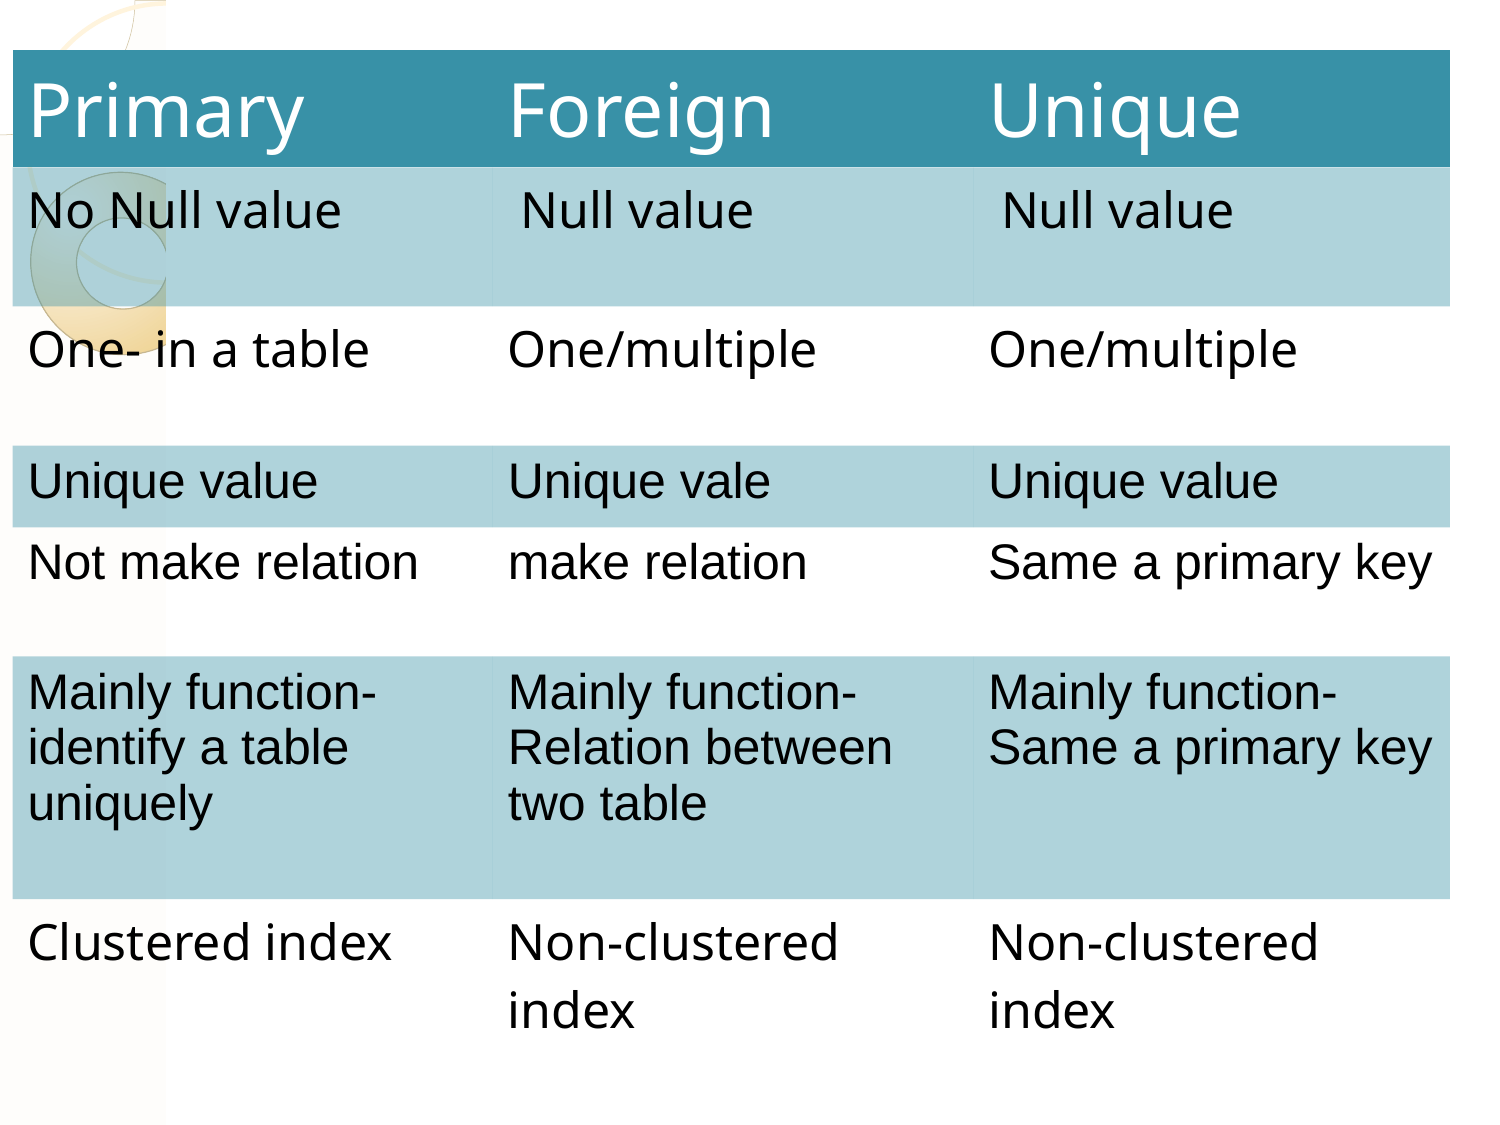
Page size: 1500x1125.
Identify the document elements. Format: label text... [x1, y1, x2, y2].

table_cell make relation [493, 527, 973, 656]
table_header Foreign [493, 50, 973, 167]
table_cell Unique value [973, 446, 1450, 527]
table_cell Unique value [13, 446, 493, 527]
table_cell Mainly function-Same a primary key [973, 656, 1450, 899]
table_cell One- in a table [13, 306, 493, 446]
table_cell Mainly function-Relation between two table [493, 656, 973, 899]
table_cell Mainly function-identify a table uniquely [13, 656, 493, 899]
table_cell Non-clustered index [973, 899, 1450, 1076]
table_cell Unique vale [493, 446, 973, 527]
table_cell Not make relation [13, 527, 493, 656]
table_cell Null value [493, 167, 973, 306]
table_cell One/multiple [493, 306, 973, 446]
table_header Primary [13, 50, 493, 167]
table_cell Non-clustered index [493, 899, 973, 1076]
table_cell Same a primary key [973, 527, 1450, 656]
table_cell No Null value [13, 167, 493, 306]
table_cell Clustered index [13, 899, 493, 1076]
table_cell One/multiple [973, 306, 1450, 446]
table_header Unique [973, 50, 1450, 167]
table_cell Null value [973, 167, 1450, 306]
